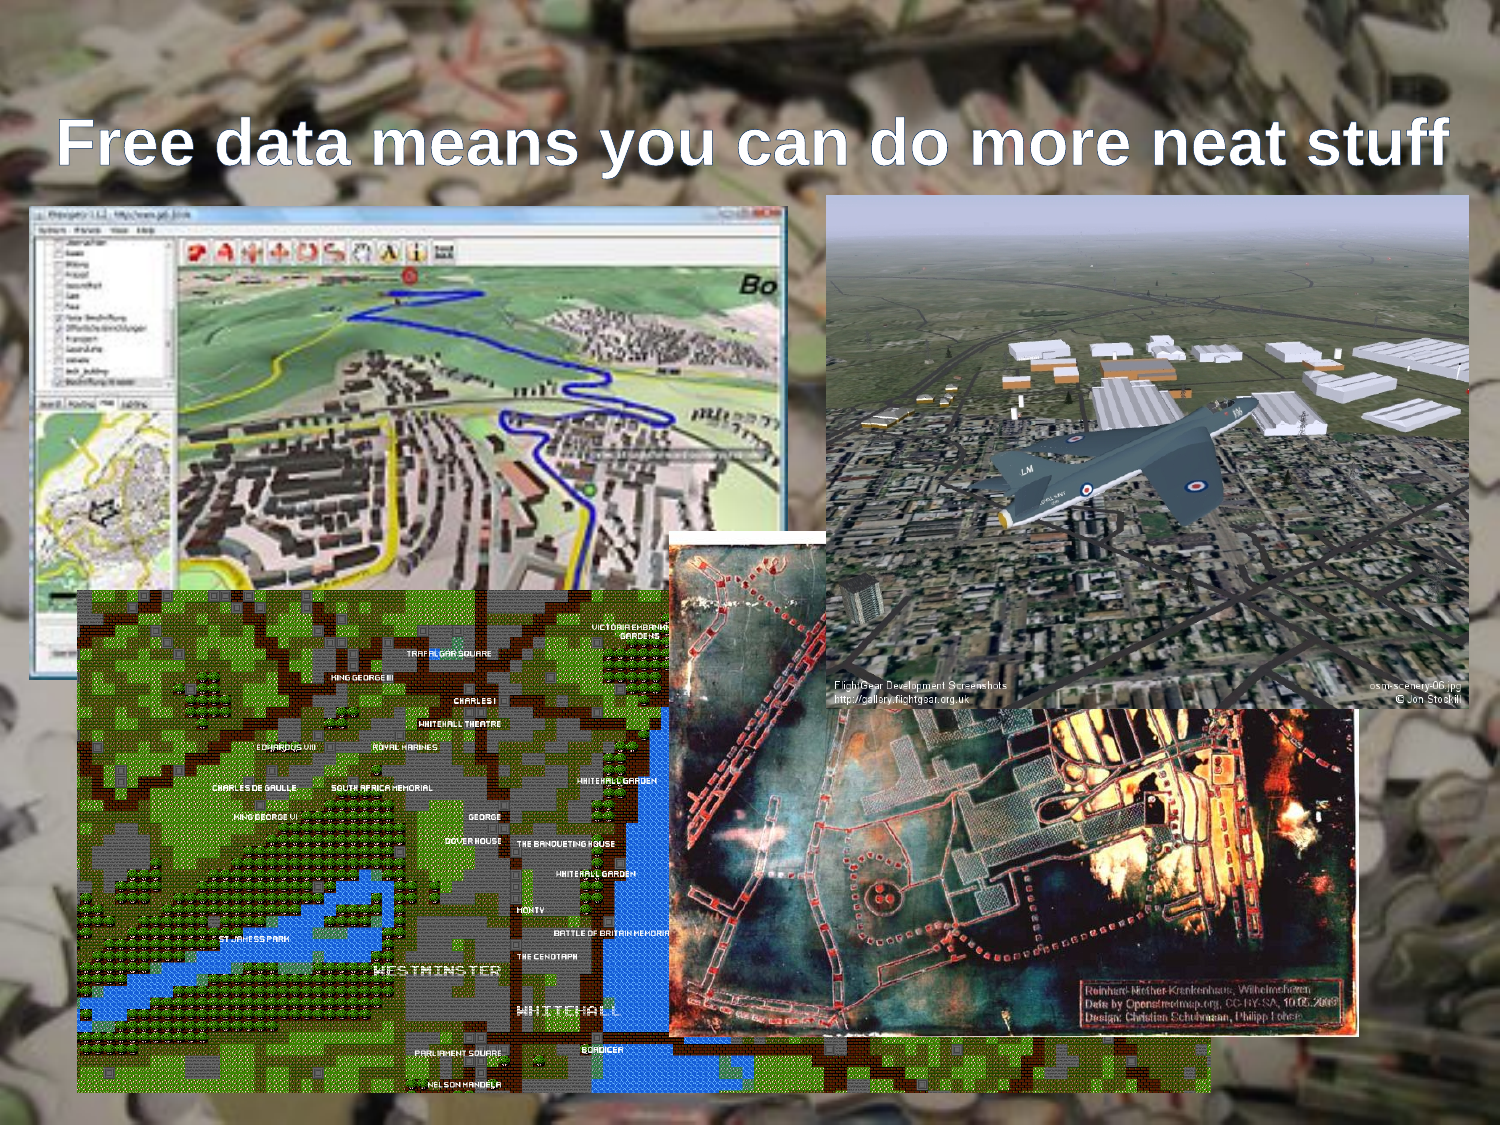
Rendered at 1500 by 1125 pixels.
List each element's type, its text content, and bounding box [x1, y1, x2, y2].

picture [0, 0, 1500, 1125]
title Free data means you can do more neat stuff [29, 37, 1477, 240]
